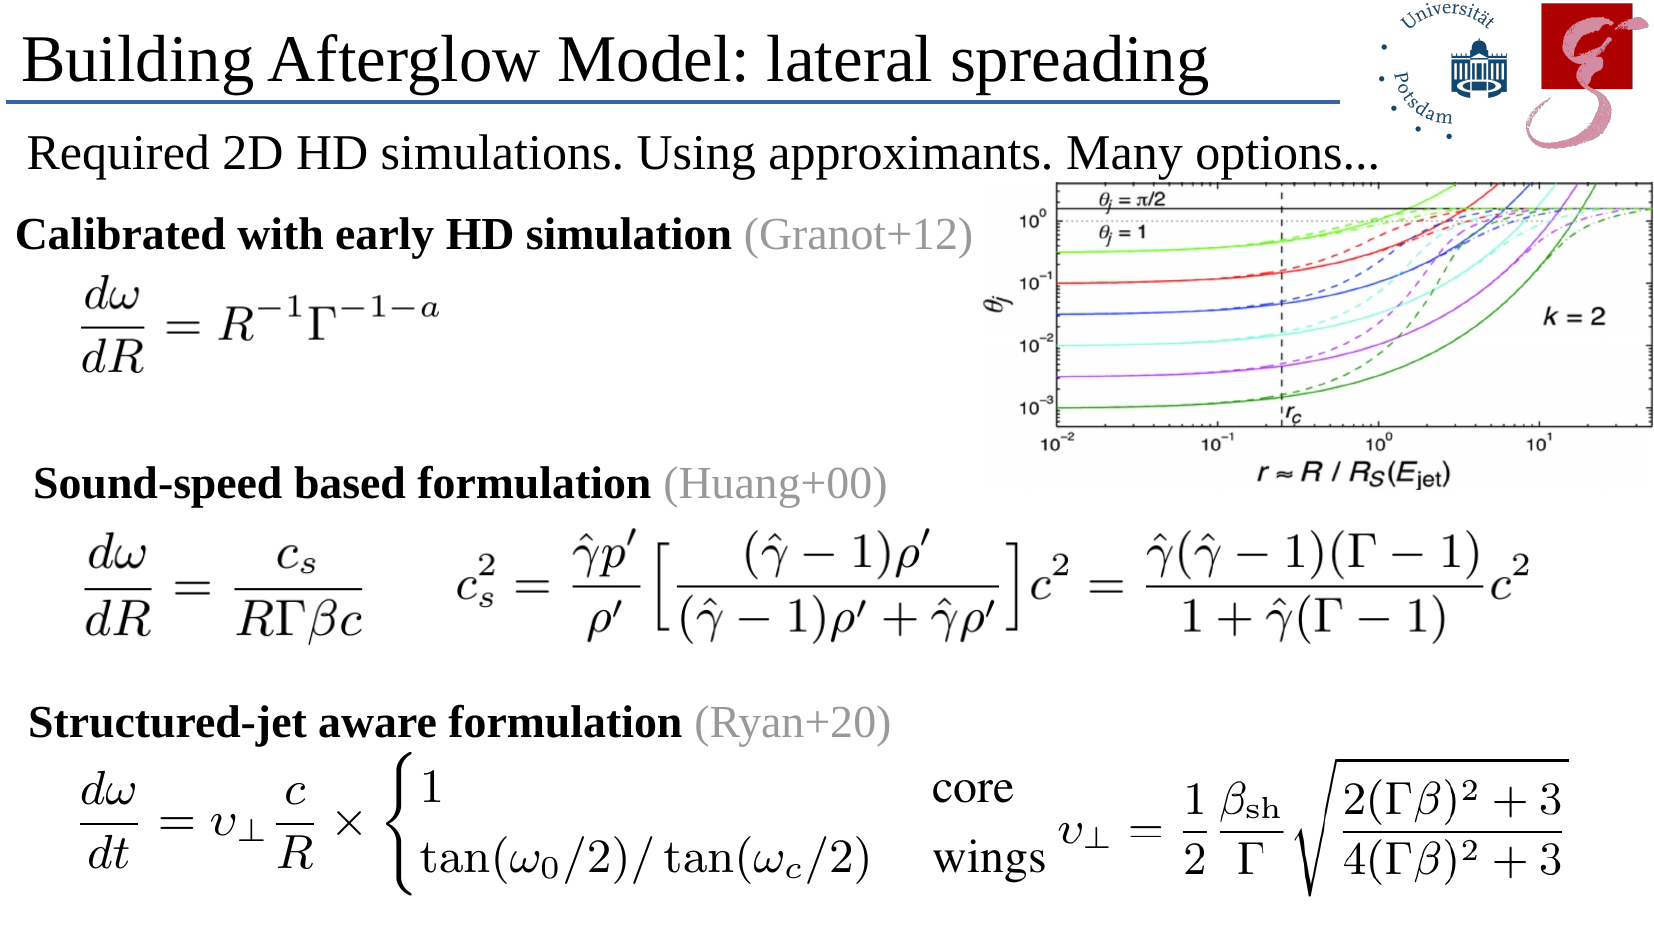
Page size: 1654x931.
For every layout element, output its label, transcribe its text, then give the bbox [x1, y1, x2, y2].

picture [450, 524, 1538, 650]
text_box Required 2D HD simulations. Using approximants. Many options... [11, 117, 1387, 183]
picture [75, 262, 452, 376]
picture [978, 182, 1654, 490]
text_box Structured-jet aware formulation (Ryan+20) [13, 689, 901, 751]
picture [75, 524, 376, 650]
picture [1375, 0, 1654, 154]
text_box Sound-speed based formulation (Huang+00) [18, 450, 901, 511]
title Building Afterglow Model: lateral spreading [20, 0, 1375, 117]
picture [69, 748, 1576, 901]
text_box Calibrated with early HD simulation (Granot+12) [0, 201, 978, 263]
